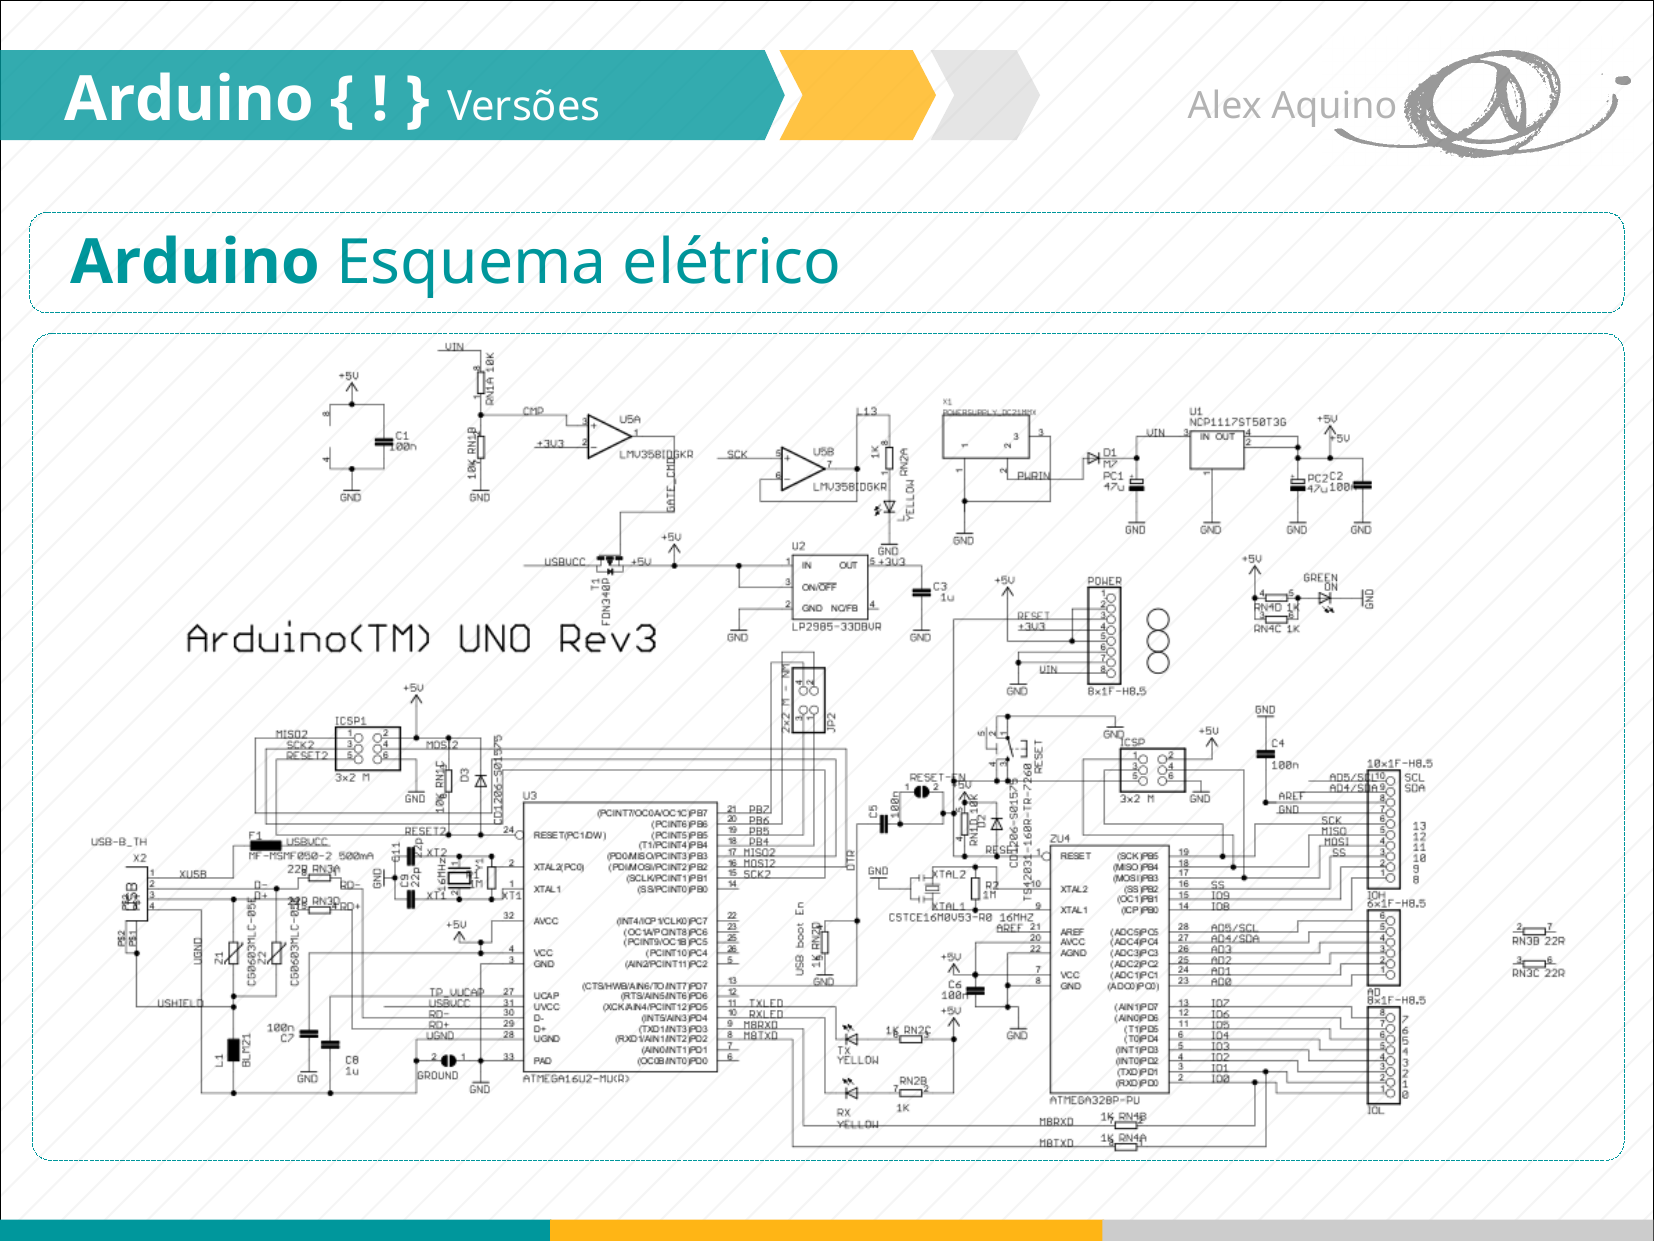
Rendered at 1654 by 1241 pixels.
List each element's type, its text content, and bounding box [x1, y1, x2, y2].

picture [1322, 36, 1634, 166]
text_box Arduino { ! } Versões [50, 32, 645, 144]
text_box [0, 0, 1654, 1241]
text_box Alex Aquino [1172, 70, 1439, 132]
